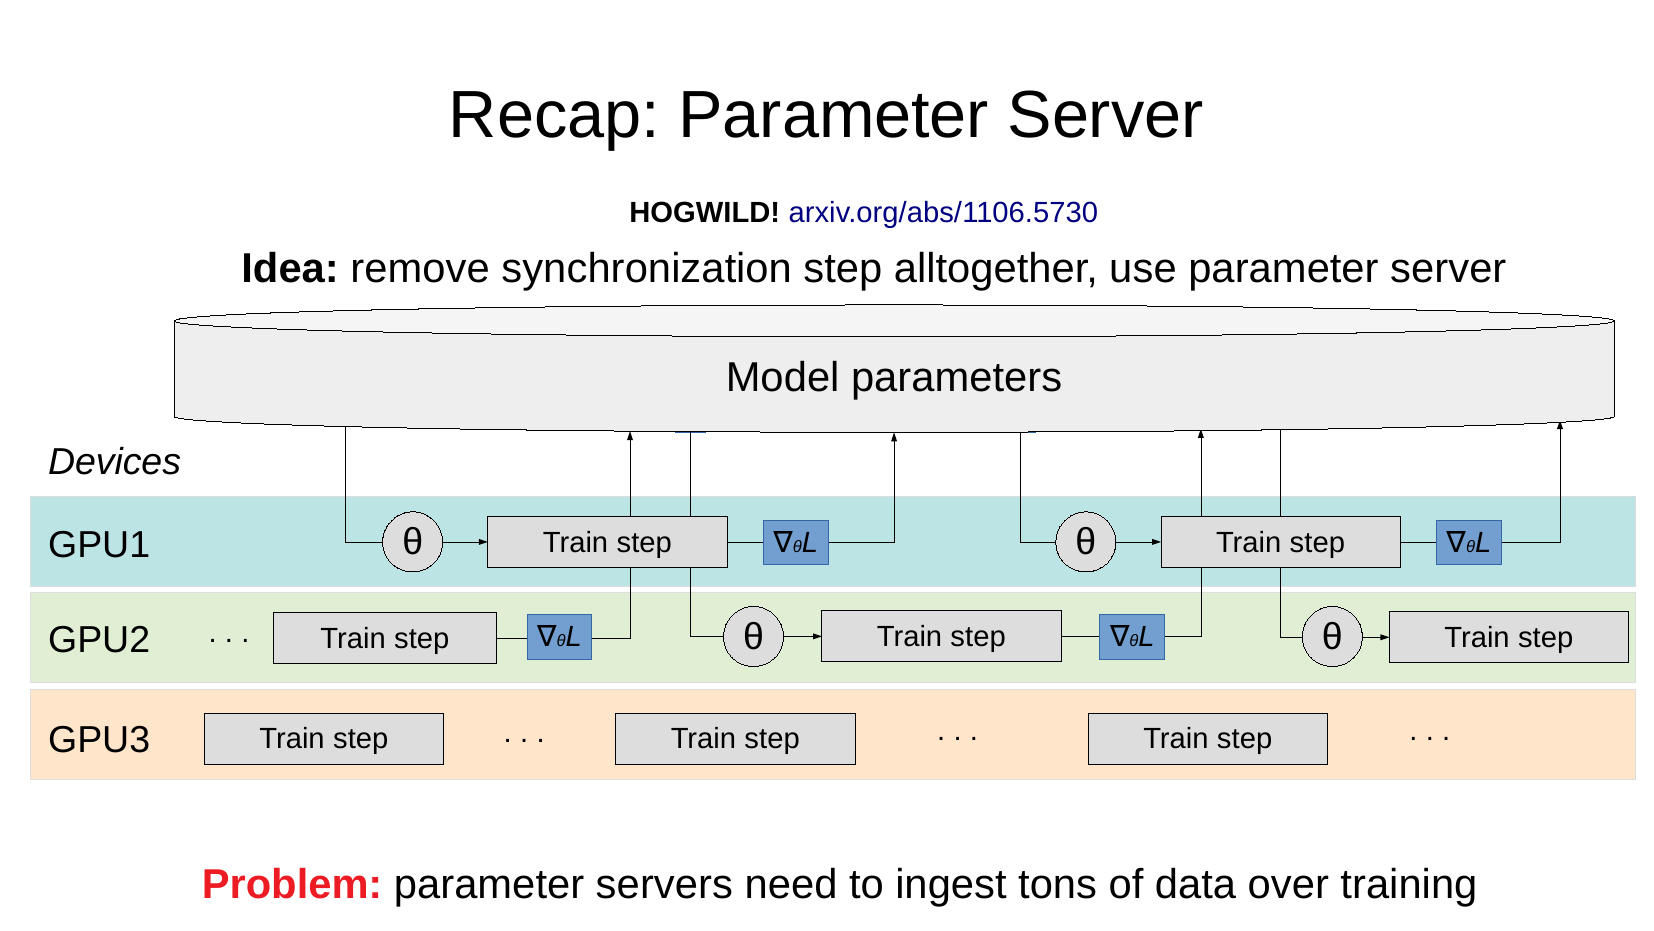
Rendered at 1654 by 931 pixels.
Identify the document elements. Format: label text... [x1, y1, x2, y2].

text_box θ [382, 511, 443, 572]
subtitle HOGWILD! arxiv.org/abs/1106.5730 [523, 163, 1205, 237]
text_box Devices [33, 433, 226, 491]
text_box [691, 496, 1201, 587]
text_box [1202, 568, 1280, 587]
text_box GPU1 [33, 516, 226, 574]
text_box [30, 592, 630, 683]
text_box Train step [615, 713, 856, 765]
text_box [1281, 592, 1636, 637]
text_box . . . [1530, 612, 1641, 693]
text_box [691, 592, 1201, 636]
text_box . . . [193, 608, 304, 689]
title Recap: Parameter Server [82, 37, 1571, 193]
text_box GPU3 [33, 711, 226, 768]
text_box Train step [487, 516, 728, 568]
text_box [1281, 496, 1636, 587]
text_box [691, 496, 894, 542]
text_box θ [1302, 606, 1363, 667]
text_box [346, 496, 630, 542]
text_box [1281, 496, 1560, 542]
text_box ∇θL [763, 520, 829, 565]
text_box Train step [1161, 516, 1401, 568]
text_box [30, 689, 1636, 780]
text_box GPU2 [33, 610, 193, 668]
text_box [631, 496, 690, 516]
text_box Model parameters [174, 321, 1615, 433]
text_box ∇θL [1099, 614, 1165, 660]
text_box Train step [821, 610, 1062, 662]
text_box [30, 496, 630, 587]
text_box Train step [304, 612, 497, 664]
text_box Train step [1088, 713, 1328, 765]
text_box θ [1055, 511, 1116, 572]
text_box Idea: remove synchronization step alltogether, use parameter server [166, 237, 1582, 346]
text_box Train step [204, 713, 444, 765]
text_box θ [723, 606, 784, 667]
text_box [631, 568, 690, 587]
text_box Problem: parameter servers need to ingest tons of data over training [60, 853, 1621, 919]
text_box [1202, 496, 1280, 516]
text_box . . . [488, 708, 599, 790]
text_box . . . [1394, 706, 1505, 788]
text_box . . . [922, 706, 1032, 788]
text_box ∇θL [527, 614, 592, 660]
text_box [304, 592, 1530, 683]
text_box Train step [1389, 611, 1629, 663]
text_box [1021, 496, 1201, 542]
text_box ∇θL [1436, 520, 1502, 565]
